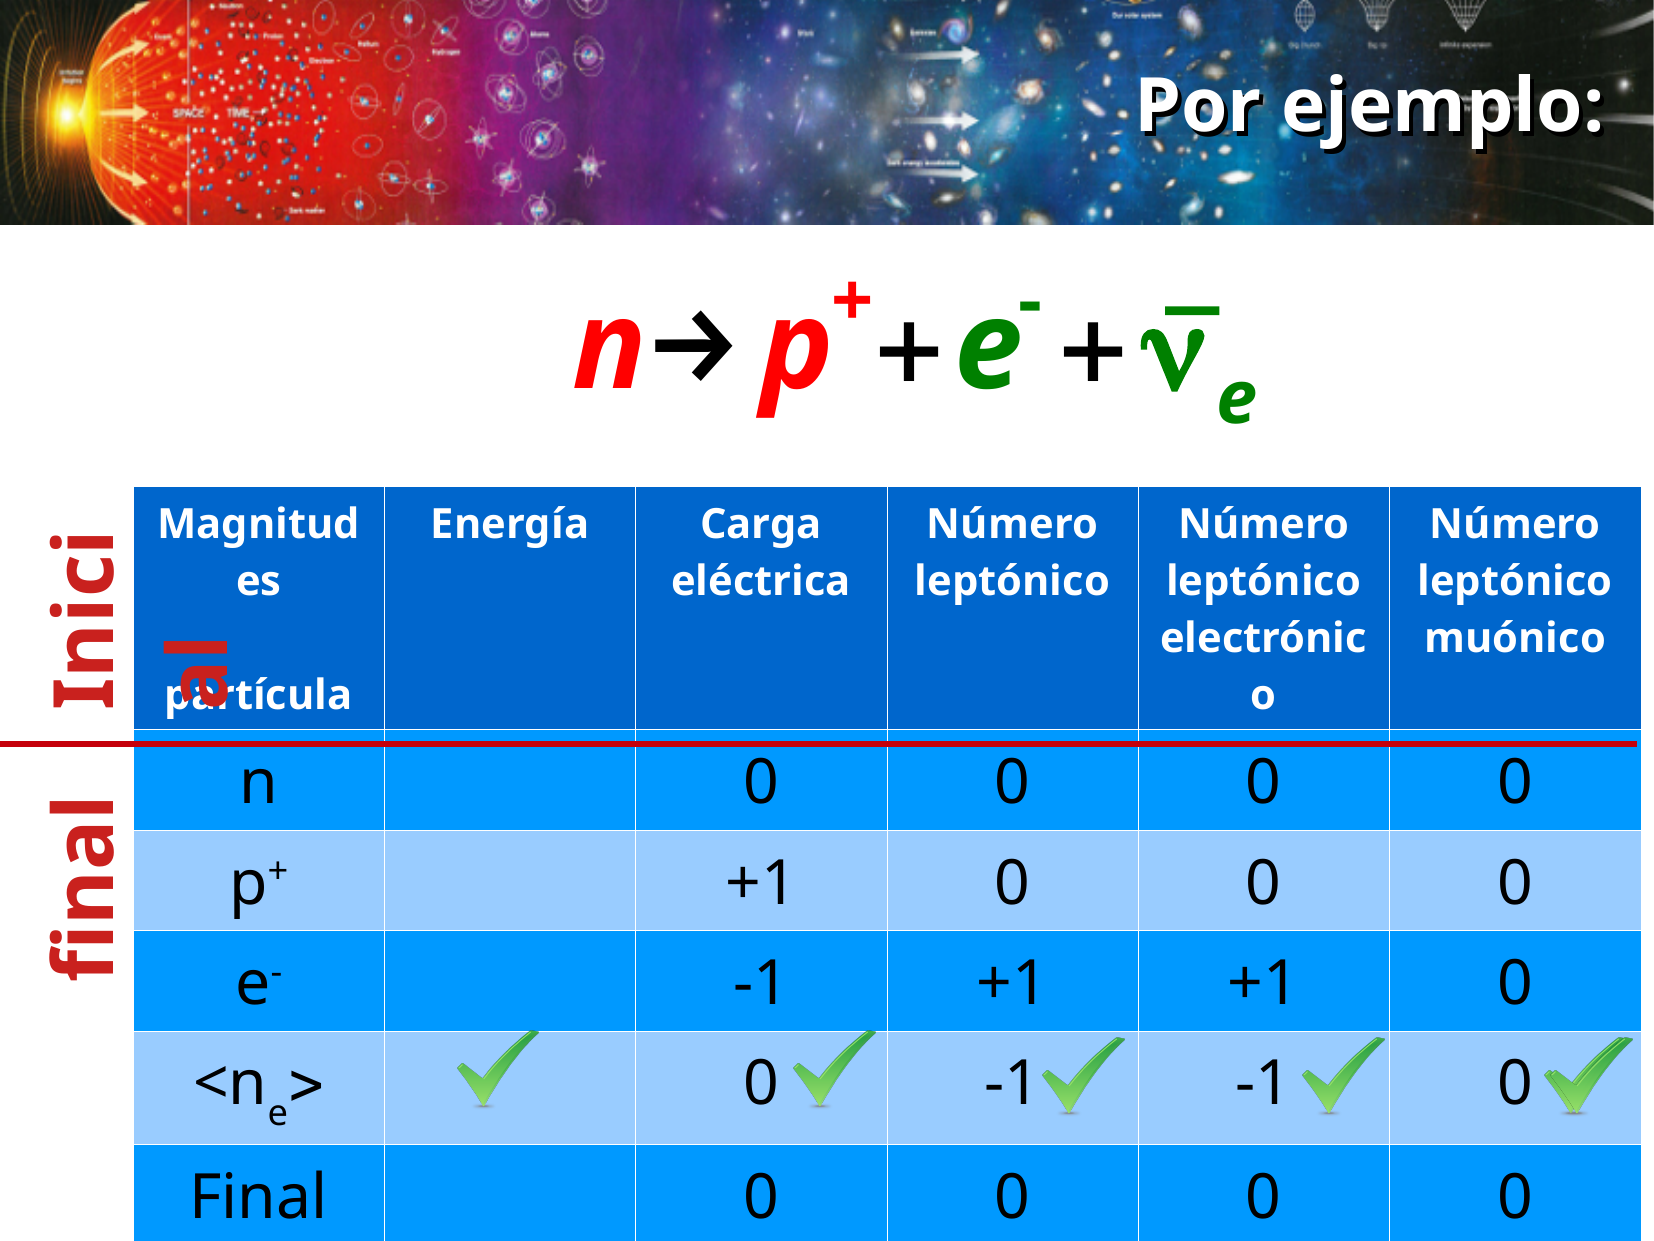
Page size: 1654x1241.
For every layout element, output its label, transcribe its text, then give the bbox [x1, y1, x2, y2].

table_cell -1 [1139, 1032, 1389, 1144]
table_header Energía [385, 487, 635, 729]
table_cell +1 [1139, 931, 1389, 1031]
table_header Carga eléctrica [636, 487, 887, 729]
picture [457, 1030, 539, 1111]
table_cell +1 [636, 831, 887, 930]
table_cell -1 [636, 931, 887, 1031]
picture [1544, 1037, 1633, 1117]
table_cell Final [134, 1145, 384, 1241]
table_cell 0 [888, 747, 1138, 830]
table_cell 0 [1390, 1145, 1641, 1241]
title Por ejemplo: [45, 15, 1606, 191]
text_box Inicial [17, 486, 134, 726]
table_cell [385, 1032, 635, 1144]
chart [562, 255, 1261, 443]
table_header Número leptónico muónico [1390, 487, 1641, 729]
picture [1302, 1037, 1385, 1117]
table_cell 0 [636, 747, 887, 830]
picture [793, 1030, 876, 1111]
table_cell 0 [888, 831, 1138, 930]
table_cell 0 [1139, 831, 1389, 930]
table_cell +1 [888, 931, 1138, 1031]
table_cell 0 [1139, 747, 1389, 830]
table_cell 0 [1139, 730, 1389, 741]
table_cell 0 [636, 1032, 887, 1144]
table_cell 0 [1390, 1032, 1641, 1144]
table_cell 0 [1390, 831, 1641, 930]
table_cell [385, 1145, 635, 1241]
text_box final [17, 810, 134, 998]
picture [1042, 1037, 1125, 1117]
table_cell [385, 730, 635, 741]
table_cell n [134, 747, 384, 830]
table_cell 0 [636, 1145, 887, 1241]
table_header Número leptónico electrónico [1139, 487, 1389, 729]
table_cell 0 [888, 730, 1138, 741]
table_cell 0 [1390, 931, 1641, 1031]
table_header Magnitudes partícula [134, 487, 384, 729]
table_cell 0 [1139, 1145, 1389, 1241]
table_cell [385, 747, 635, 830]
table_cell 0 [636, 730, 887, 741]
table_cell 0 [888, 1145, 1138, 1241]
picture [0, 0, 1654, 225]
table_cell 0 [1390, 730, 1641, 830]
table_cell [385, 931, 635, 1031]
table_cell [385, 831, 635, 930]
table_header Número leptónico [888, 487, 1138, 729]
table_cell n [134, 730, 384, 741]
table_cell -1 [888, 1032, 1138, 1144]
table_cell e- [134, 931, 384, 1031]
table_cell p+ [134, 831, 384, 930]
table_cell <ne> [134, 1032, 384, 1144]
